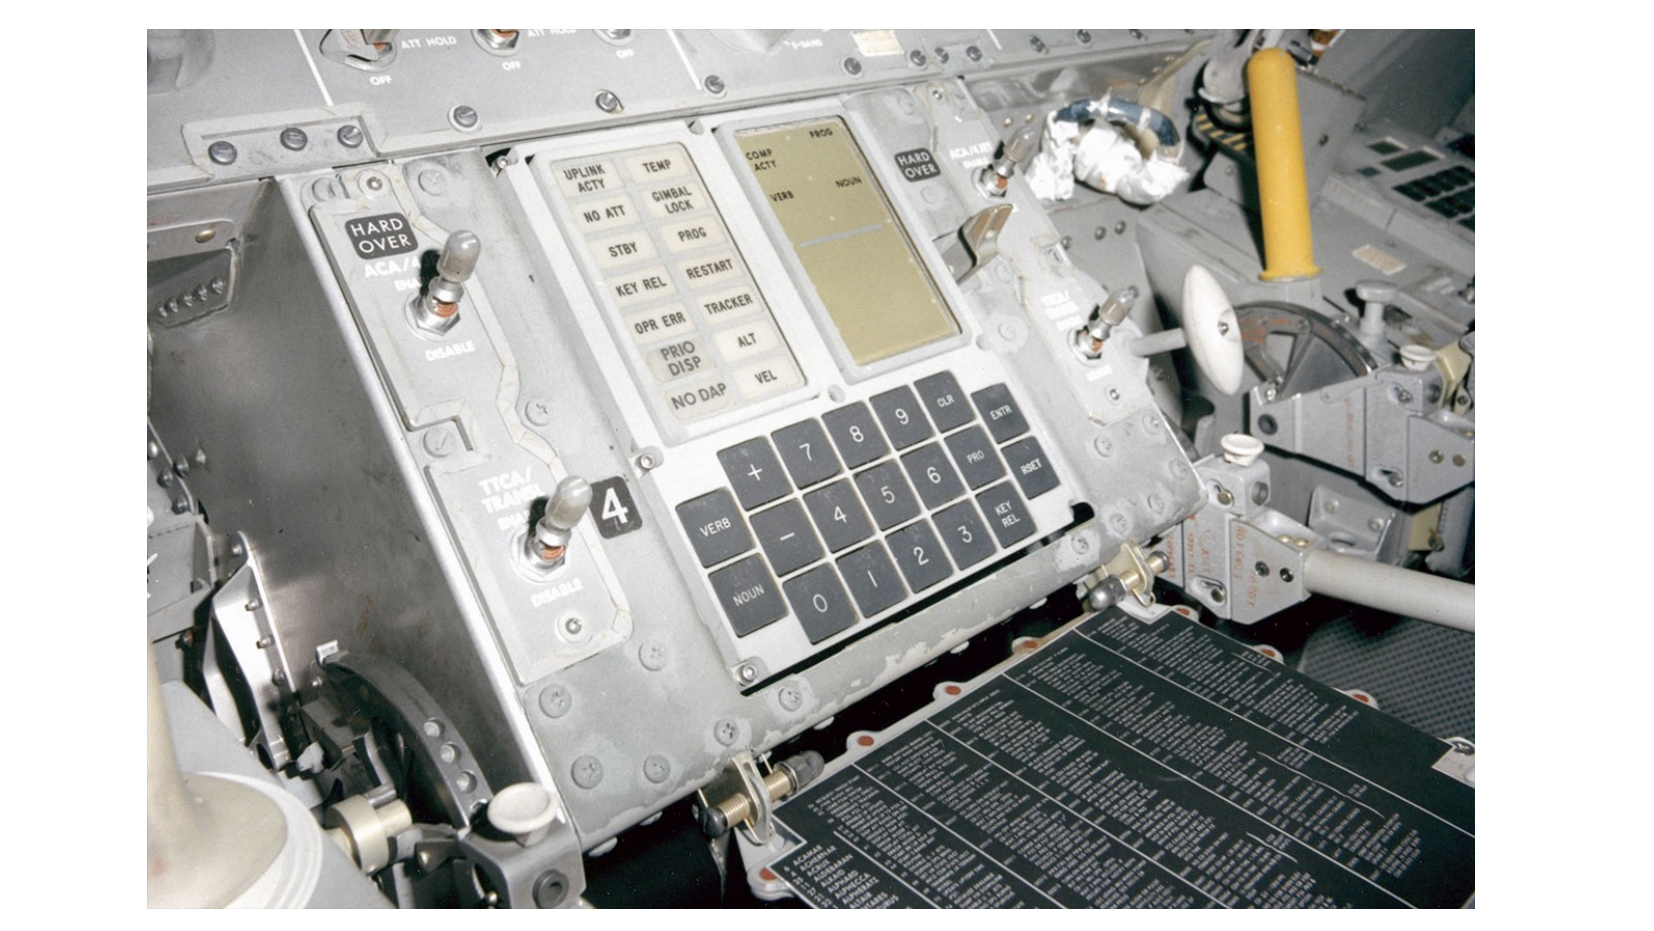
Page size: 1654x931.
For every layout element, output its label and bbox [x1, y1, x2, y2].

picture [147, 29, 1475, 909]
